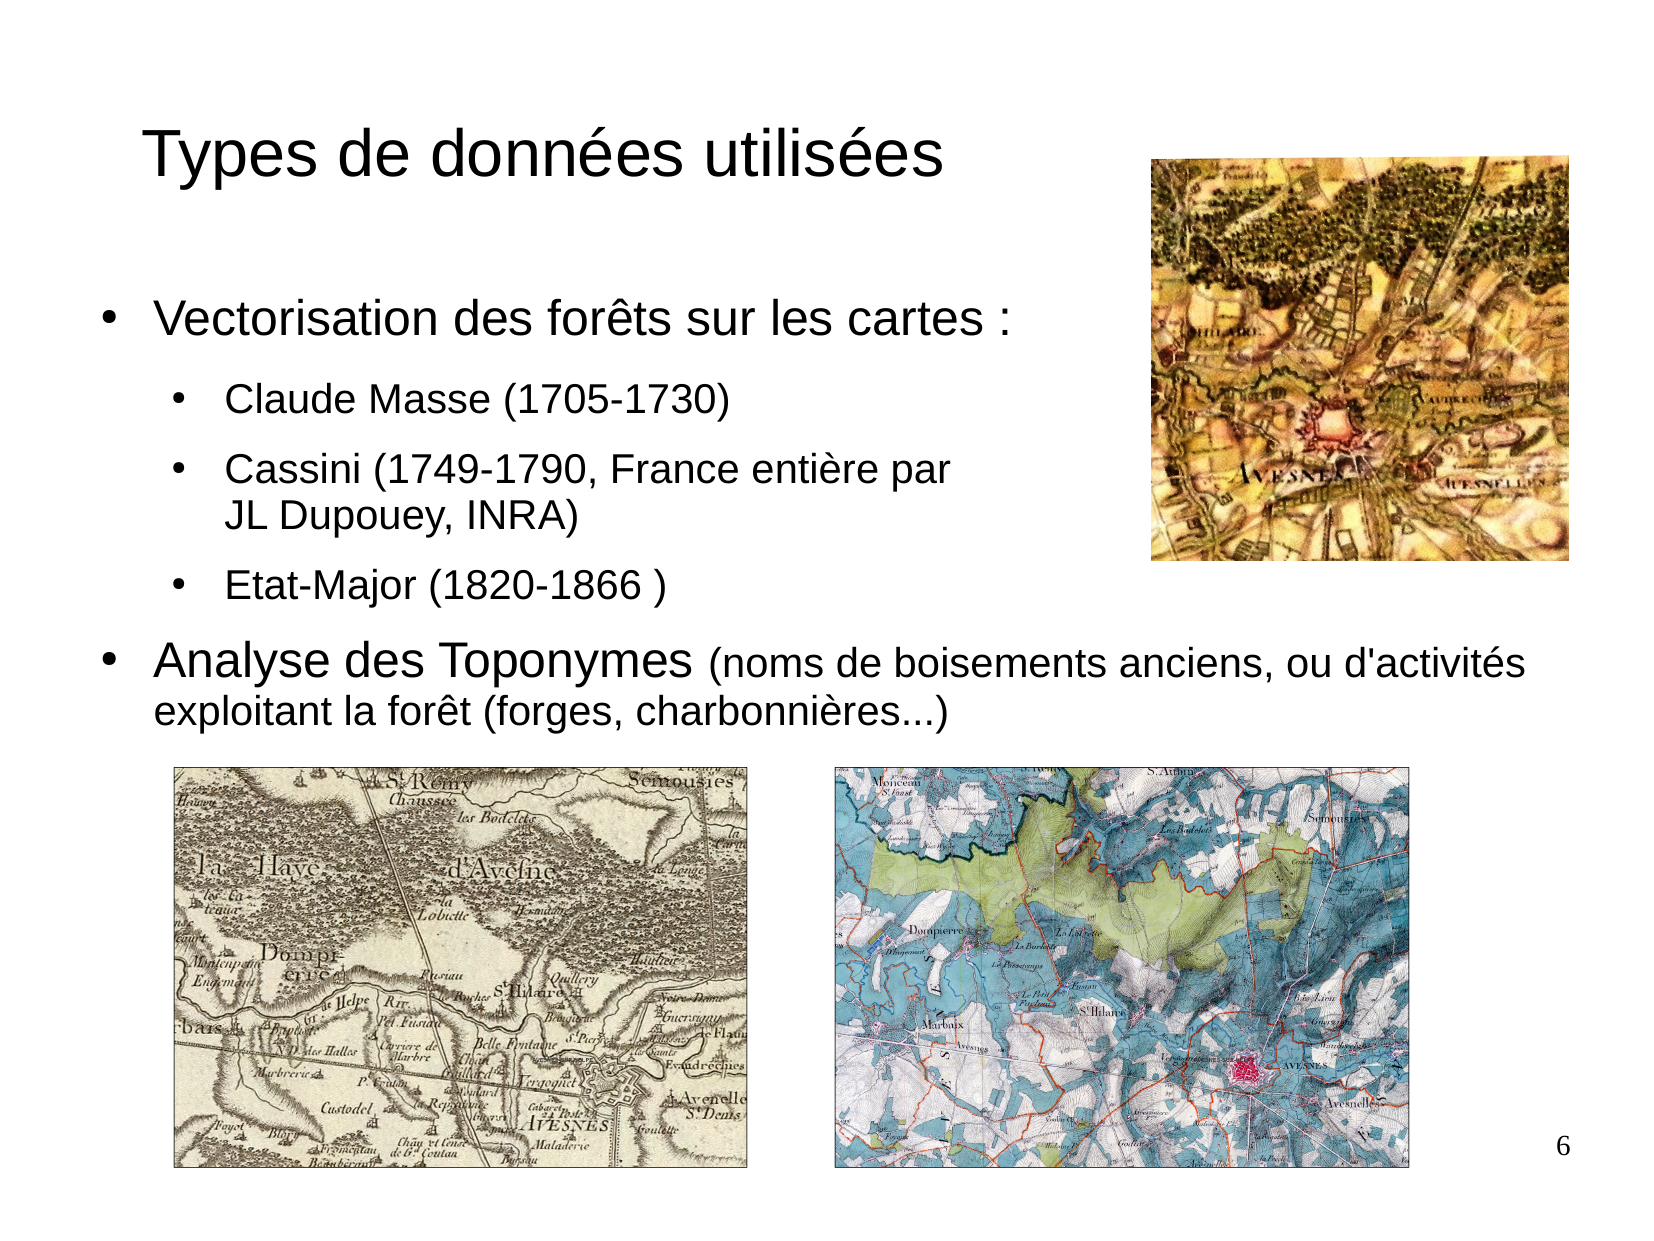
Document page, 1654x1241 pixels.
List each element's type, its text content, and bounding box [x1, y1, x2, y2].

picture [165, 758, 756, 1176]
title Types de données utilisées [82, 49, 1004, 257]
picture [826, 758, 1418, 1176]
picture [1151, 155, 1569, 562]
list Vectorisation des forêts sur les cartes : Claude Masse (1705-1730) Cassini (1749-1790, France entière par JL Dupouey, INRA) Etat-Major (1820-1866 ) Analyse des Toponymes (noms de boisements anciens, ou d'activités exploitant la forêt (forges, charbonnières...) [82, 290, 1571, 739]
